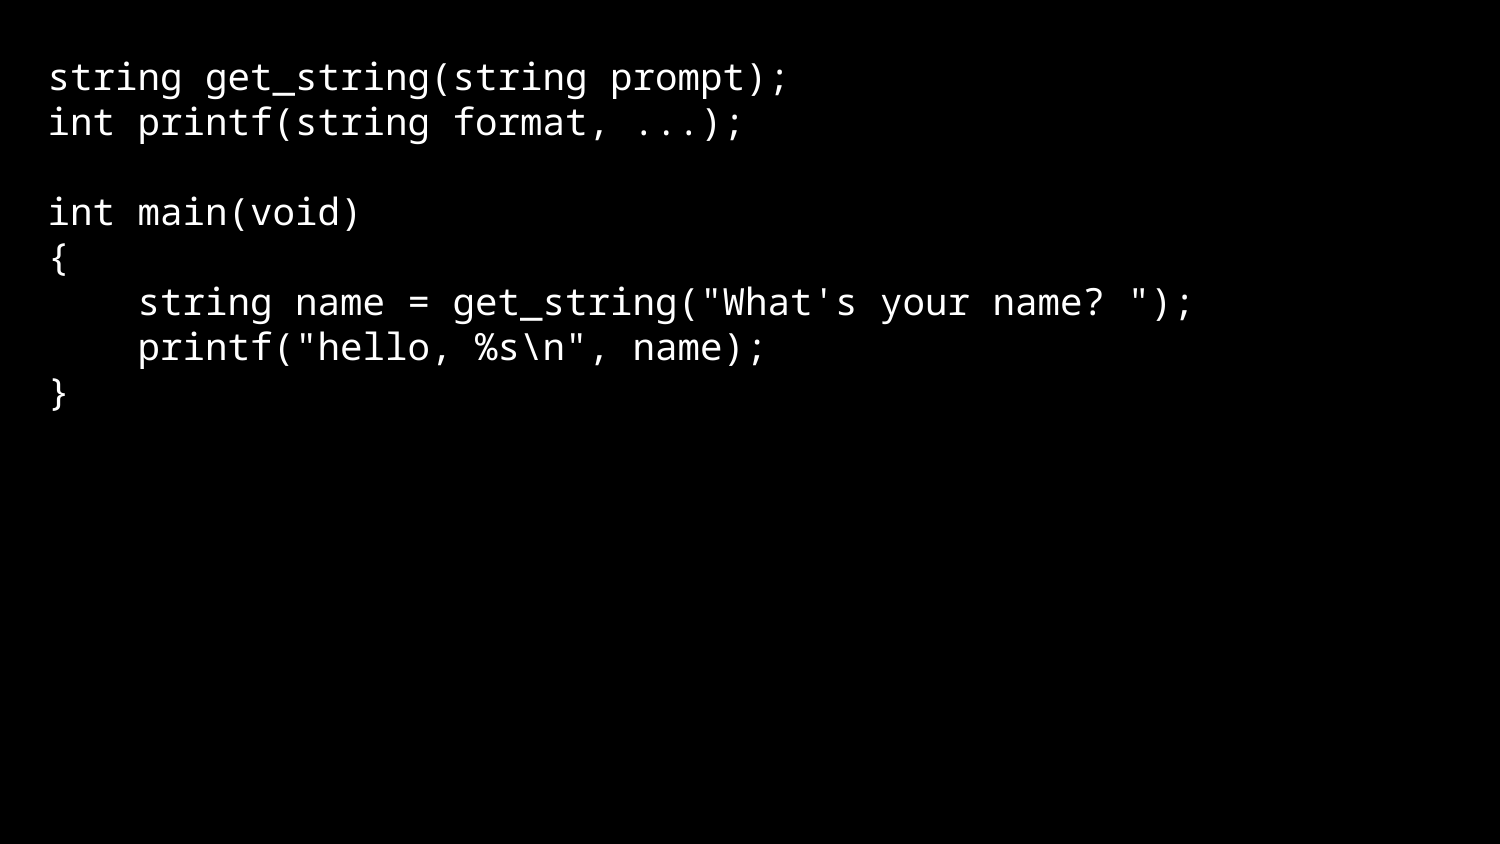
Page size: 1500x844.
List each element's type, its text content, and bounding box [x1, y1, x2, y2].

list string get_string(string prompt); int printf(string format, ...); int main(void) { string name = get_string("What's your name? "); printf("hello, %s\n", name); } [32, 37, 1431, 808]
